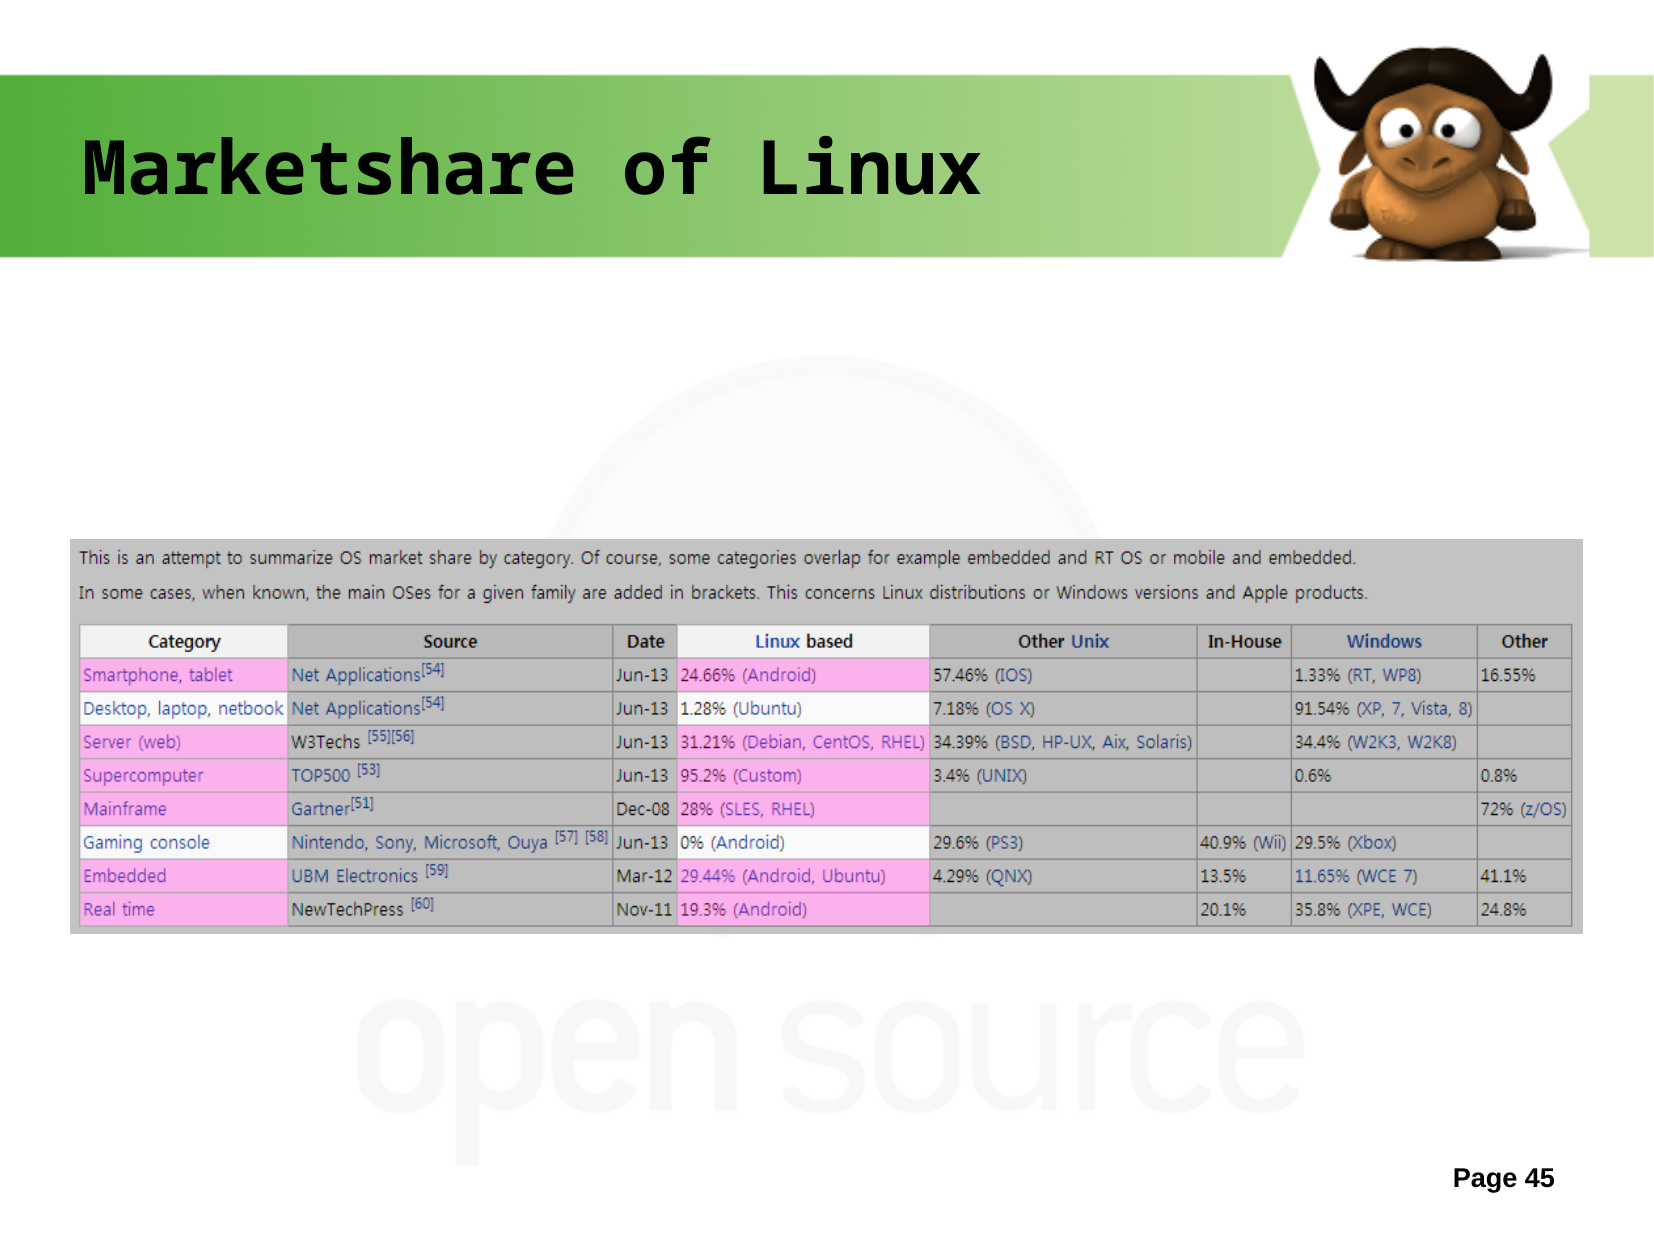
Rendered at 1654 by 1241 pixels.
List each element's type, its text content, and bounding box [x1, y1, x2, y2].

title Marketshare of Linux [82, 61, 1571, 269]
picture [0, 0, 1654, 1241]
